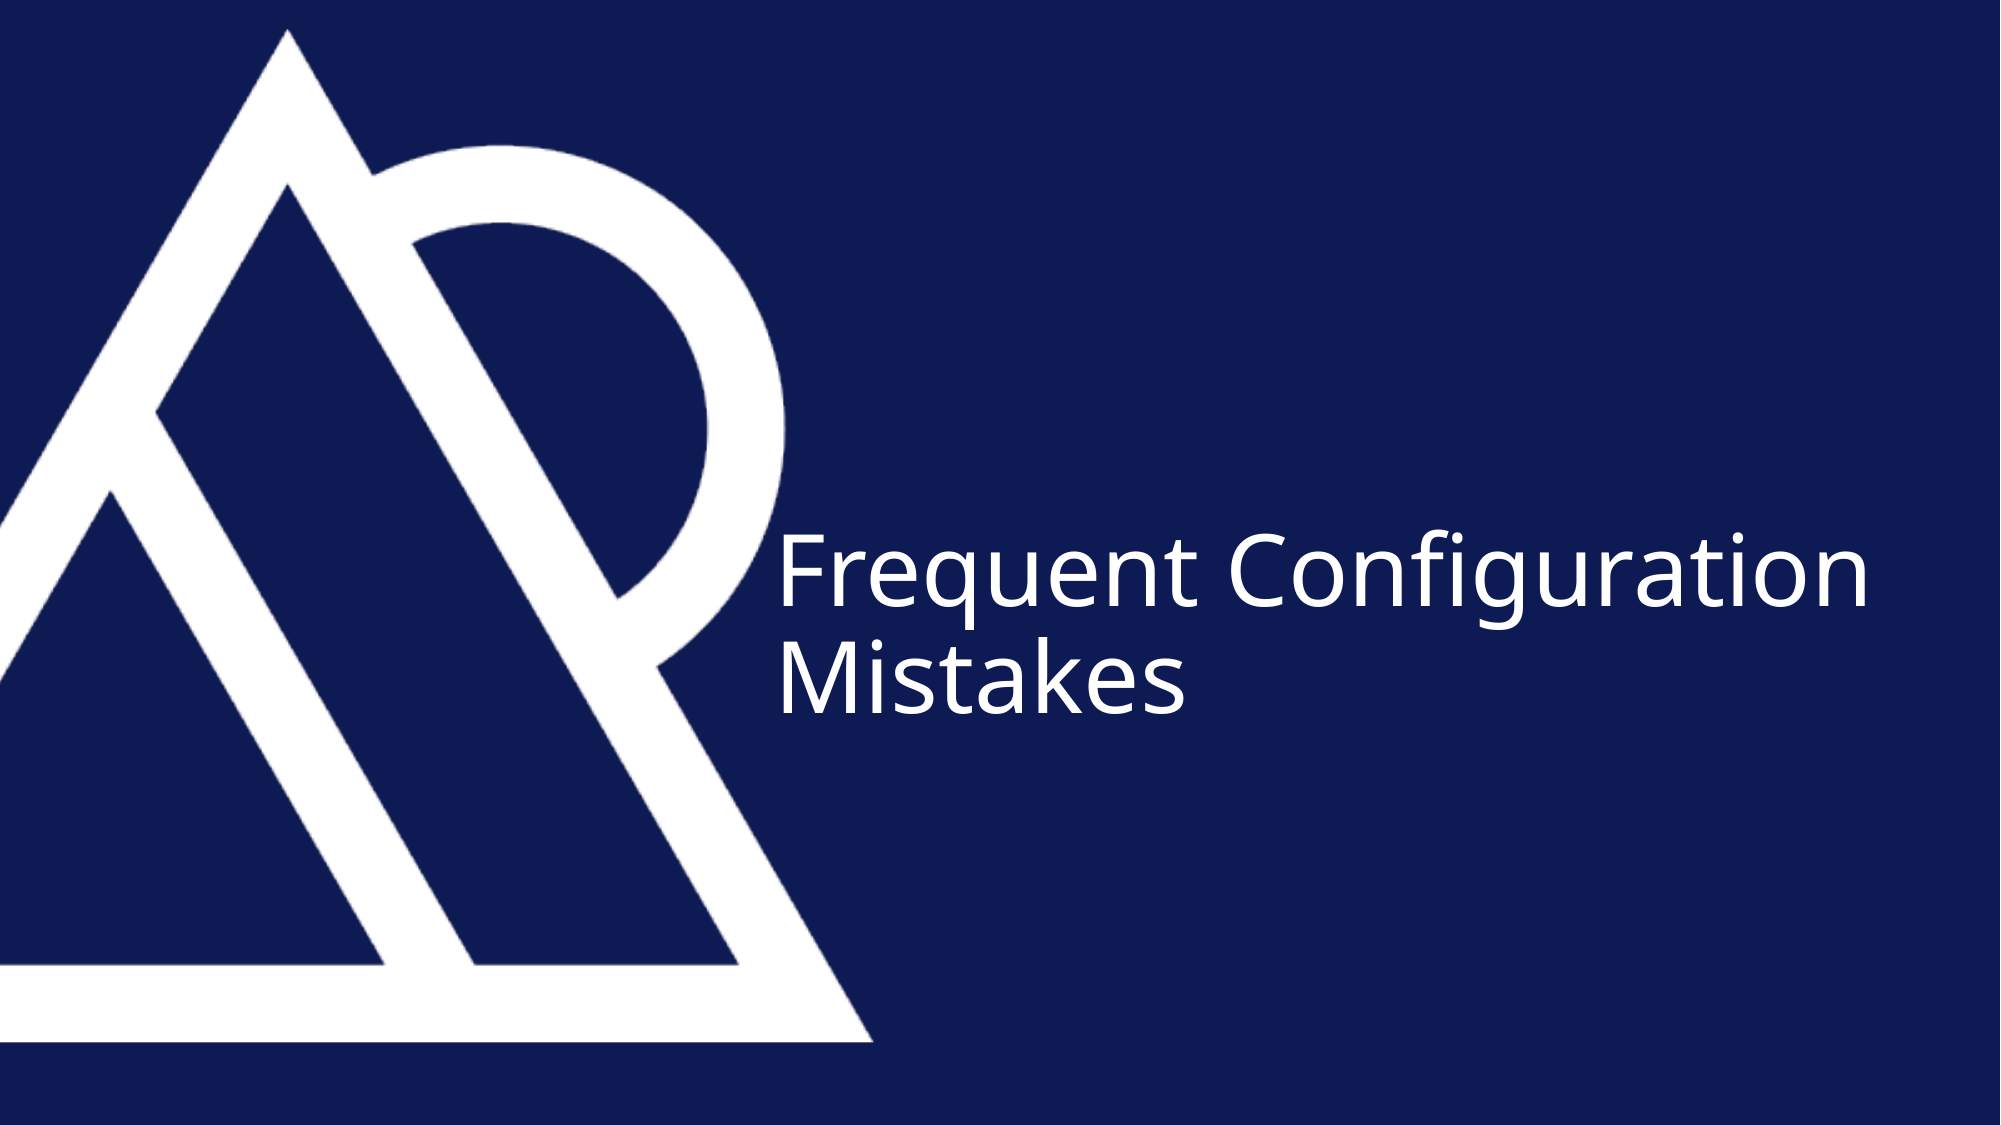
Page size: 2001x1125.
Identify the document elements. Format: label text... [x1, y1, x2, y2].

picture [0, 29, 877, 1046]
title Frequent Configuration Mistakes [759, 540, 2000, 716]
